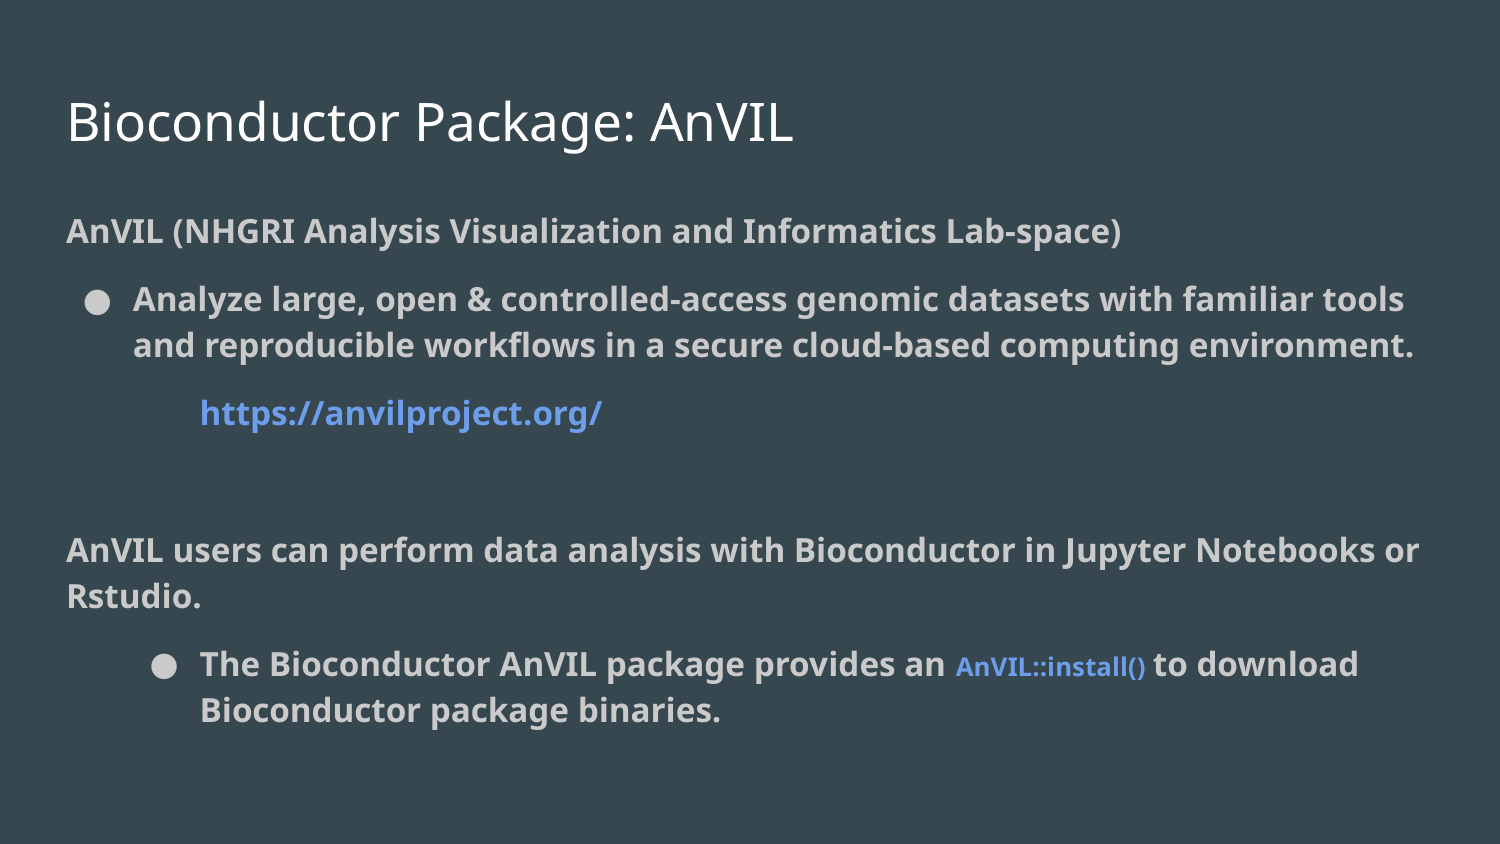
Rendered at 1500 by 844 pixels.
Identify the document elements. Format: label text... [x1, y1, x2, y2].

list AnVIL (NHGRI Analysis Visualization and Informatics Lab-space) Analyze large, open & controlled-access genomic datasets with familiar tools and reproducible workflows in a secure cloud-based computing environment. https://anvilproject.org/ AnVIL users can perform data analysis with Bioconductor in Jupyter Notebooks or Rstudio. The Bioconductor AnVIL package provides an AnVIL::install() to download Bioconductor package binaries. [51, 189, 1449, 750]
title Bioconductor Package: AnVIL [51, 72, 1449, 167]
